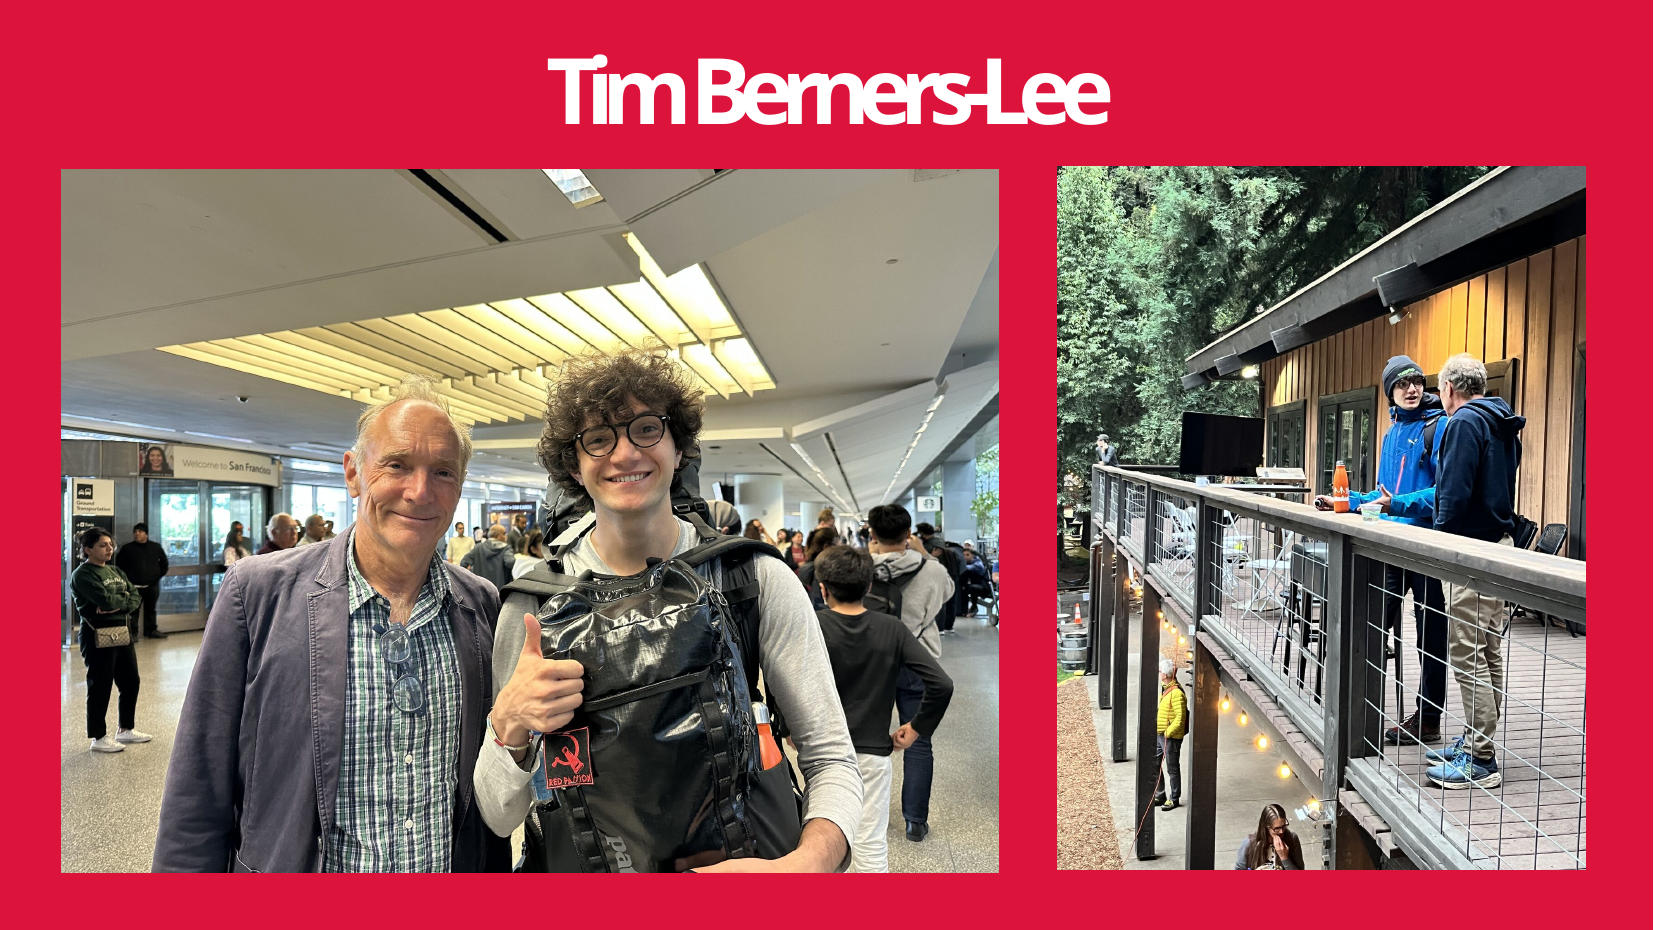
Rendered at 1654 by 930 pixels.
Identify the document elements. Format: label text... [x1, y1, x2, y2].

text_box [0, 0, 1653, 930]
picture [61, 169, 999, 873]
title Tim Berners-Lee [86, 11, 1575, 167]
picture [1057, 166, 1586, 870]
